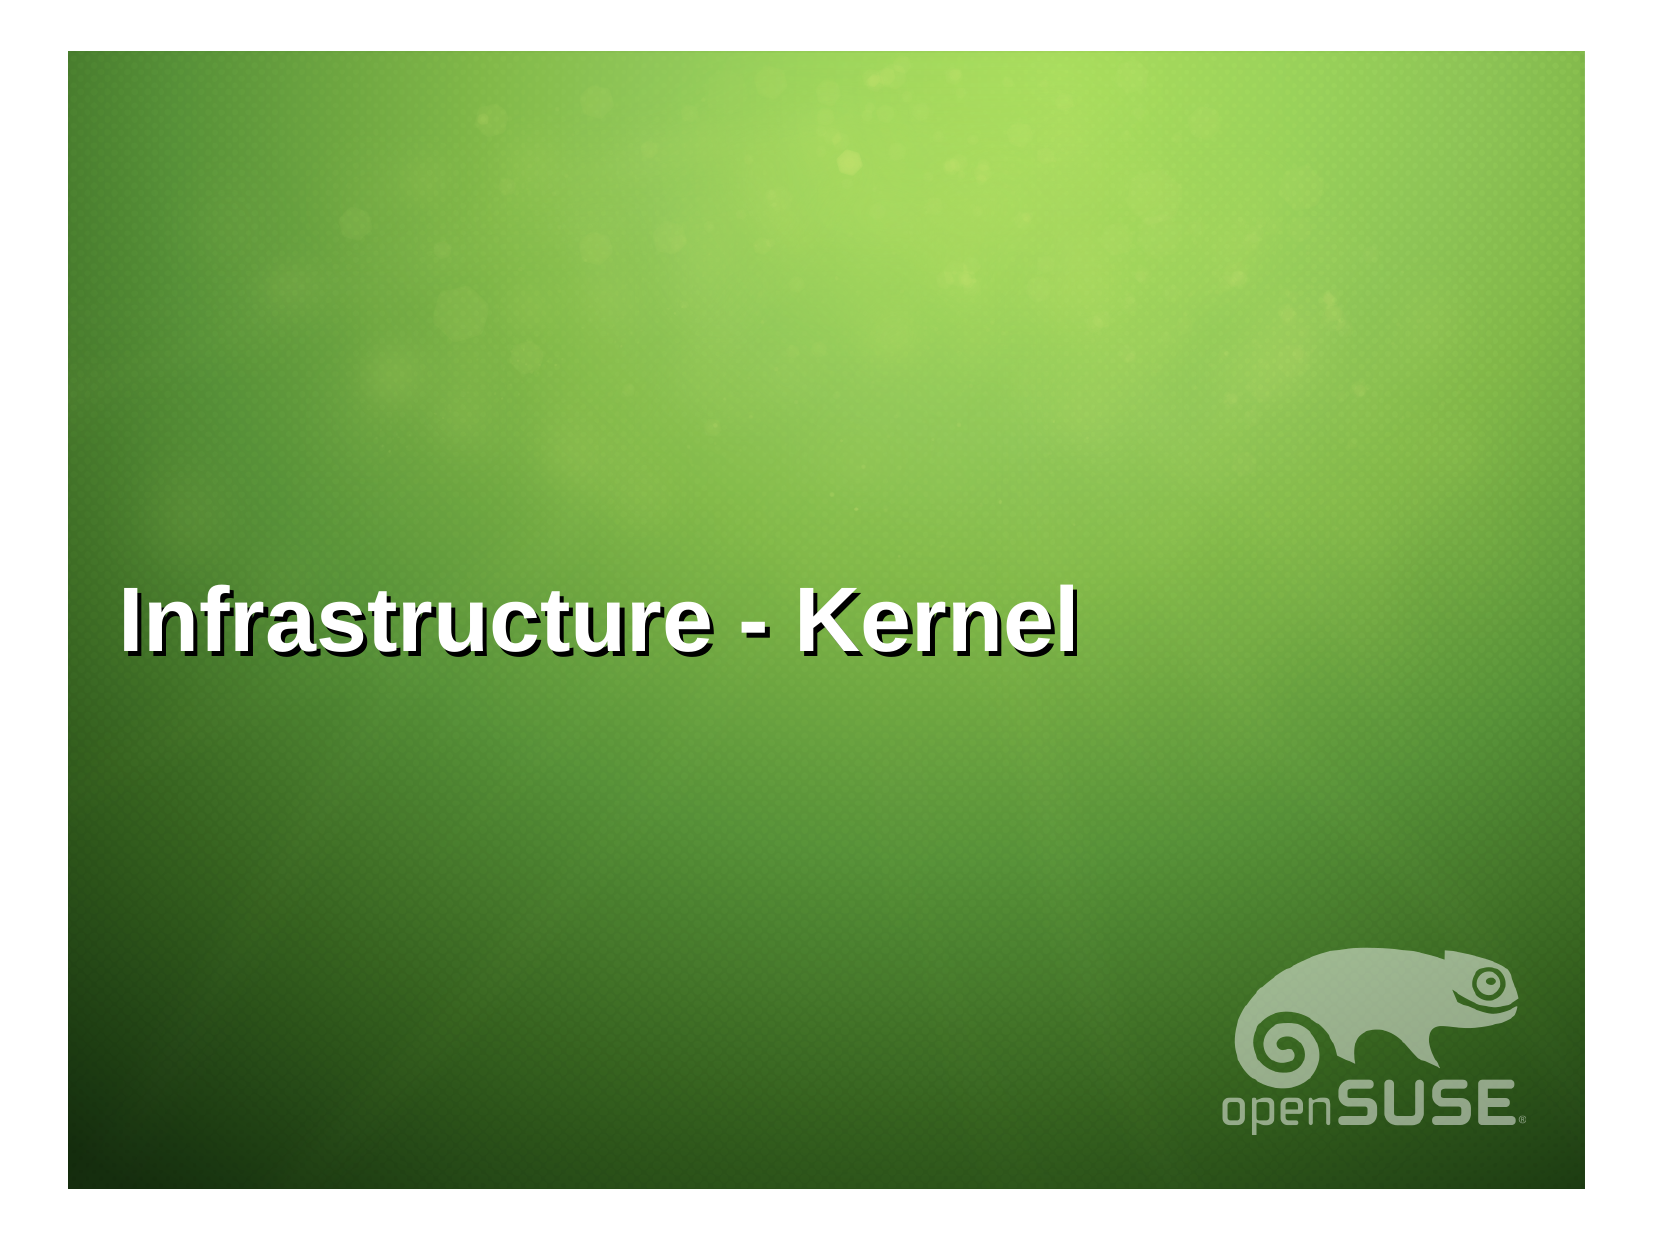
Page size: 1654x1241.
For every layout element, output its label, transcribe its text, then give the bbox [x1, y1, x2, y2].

title Infrastructure - Kernel [118, 457, 1607, 783]
picture [68, 51, 1585, 1189]
